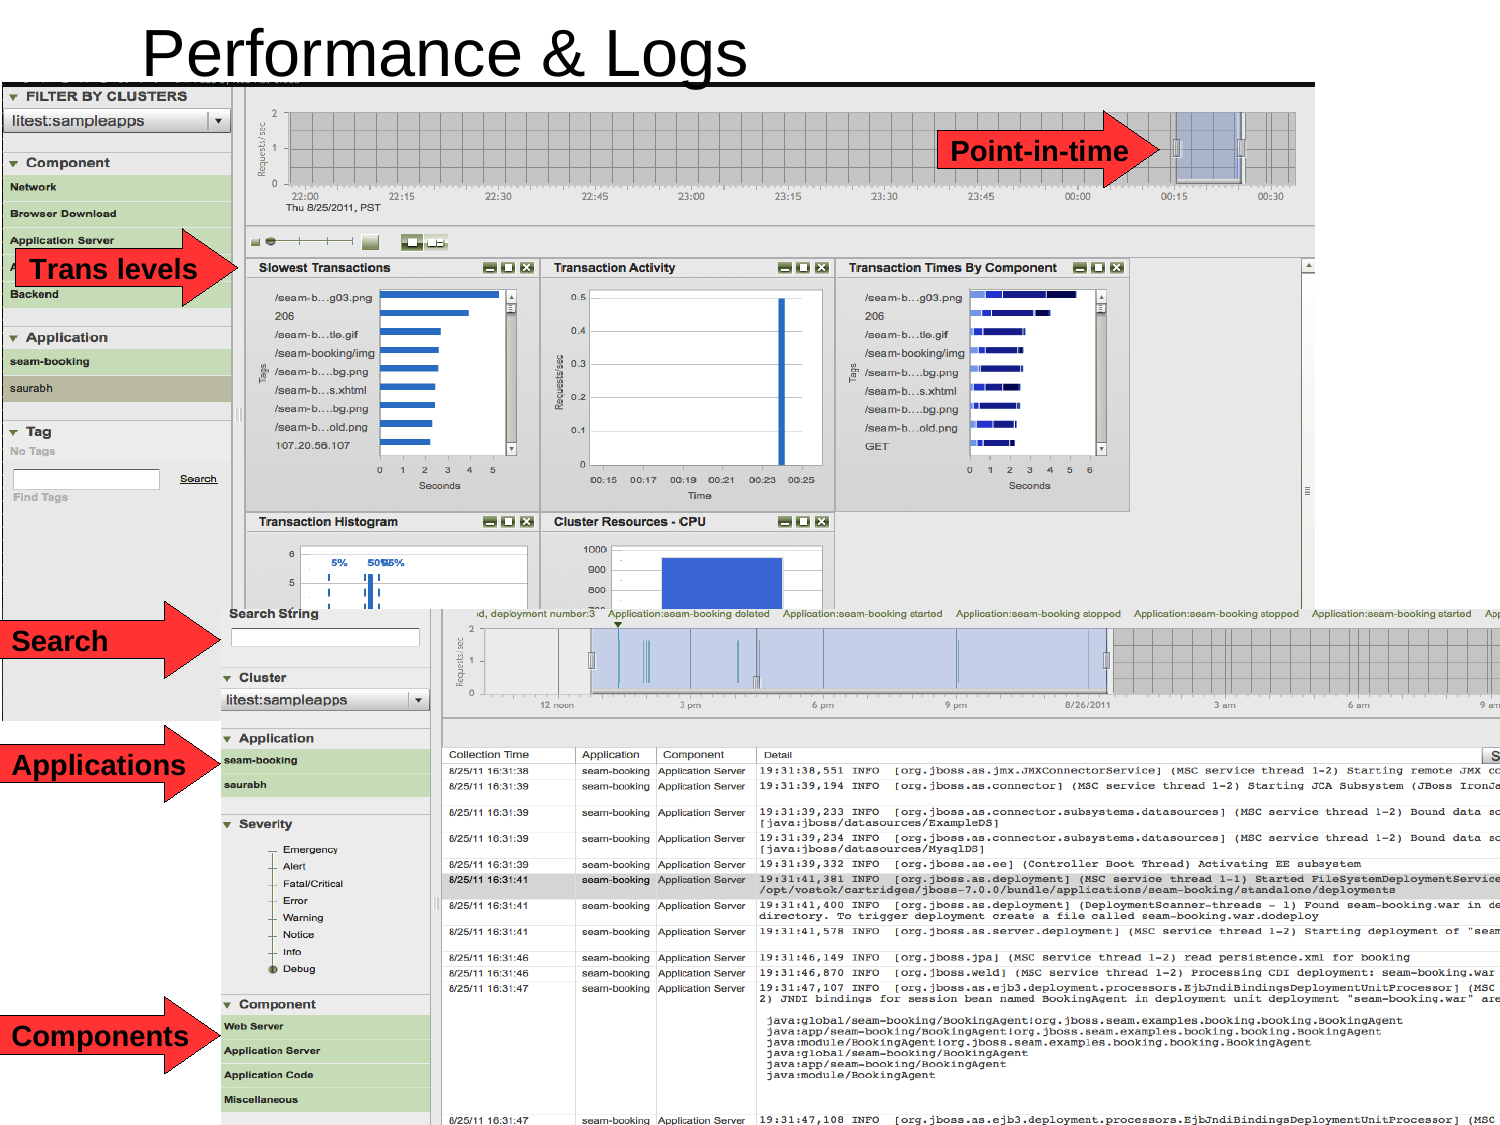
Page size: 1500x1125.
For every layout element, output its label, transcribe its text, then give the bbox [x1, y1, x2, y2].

picture [2, 82, 1500, 1125]
text_box Trans levels [15, 228, 238, 307]
text_box Point-in-time [937, 110, 1160, 188]
text_box Applications [0, 725, 221, 803]
text_box Components [0, 996, 221, 1074]
text_box Performance & Logs [127, 2, 767, 97]
text_box Search [0, 601, 221, 679]
